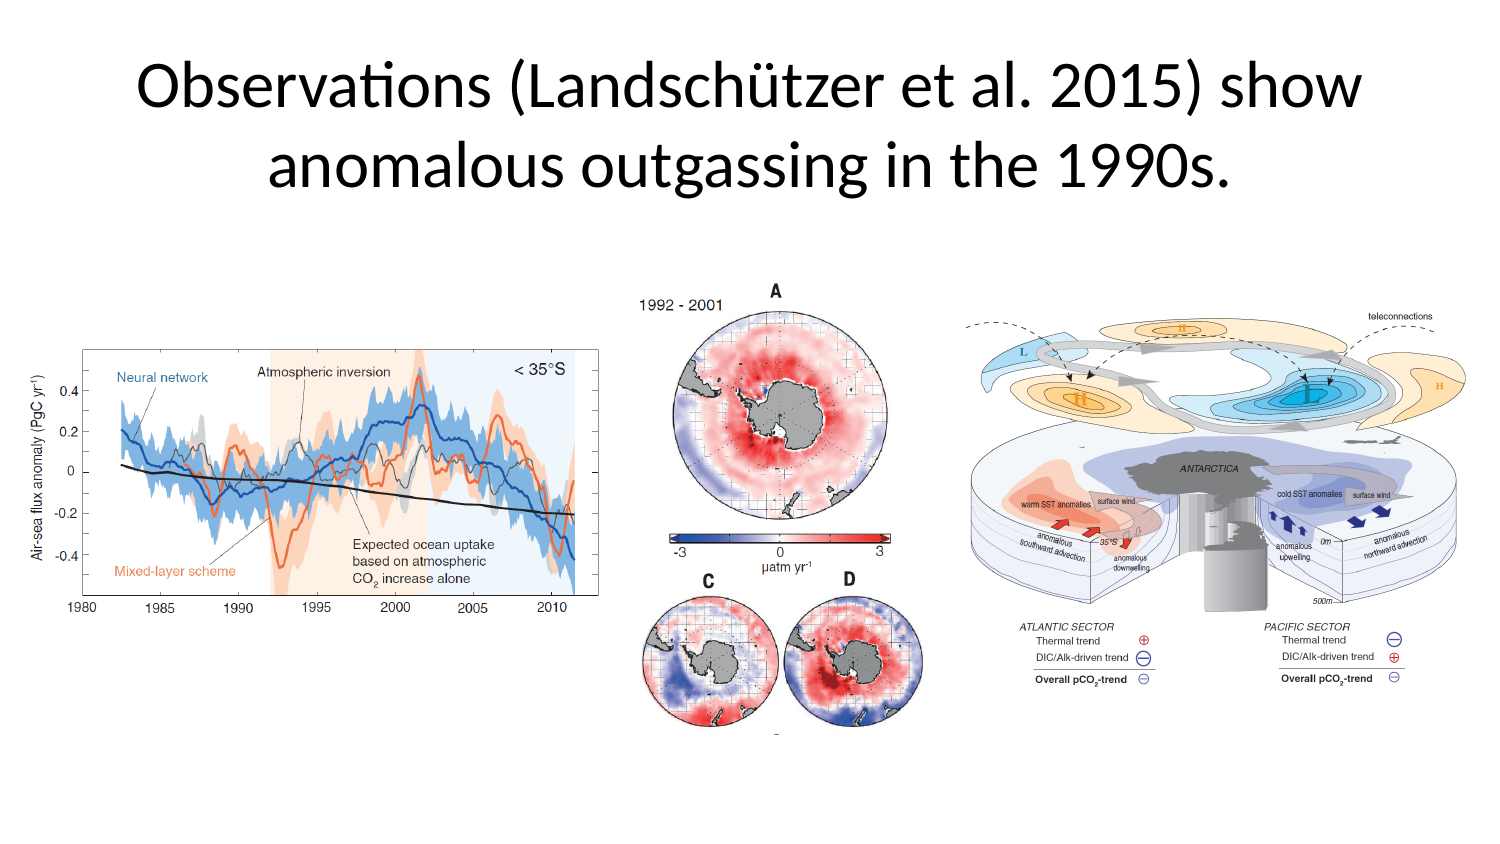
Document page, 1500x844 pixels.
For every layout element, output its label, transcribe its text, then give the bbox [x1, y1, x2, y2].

title Observations (Landschützer et al. 2015) show anomalous outgassing in the 1990s. [75, 33, 1426, 175]
picture [630, 276, 931, 736]
picture [26, 344, 601, 616]
picture [962, 299, 1471, 692]
